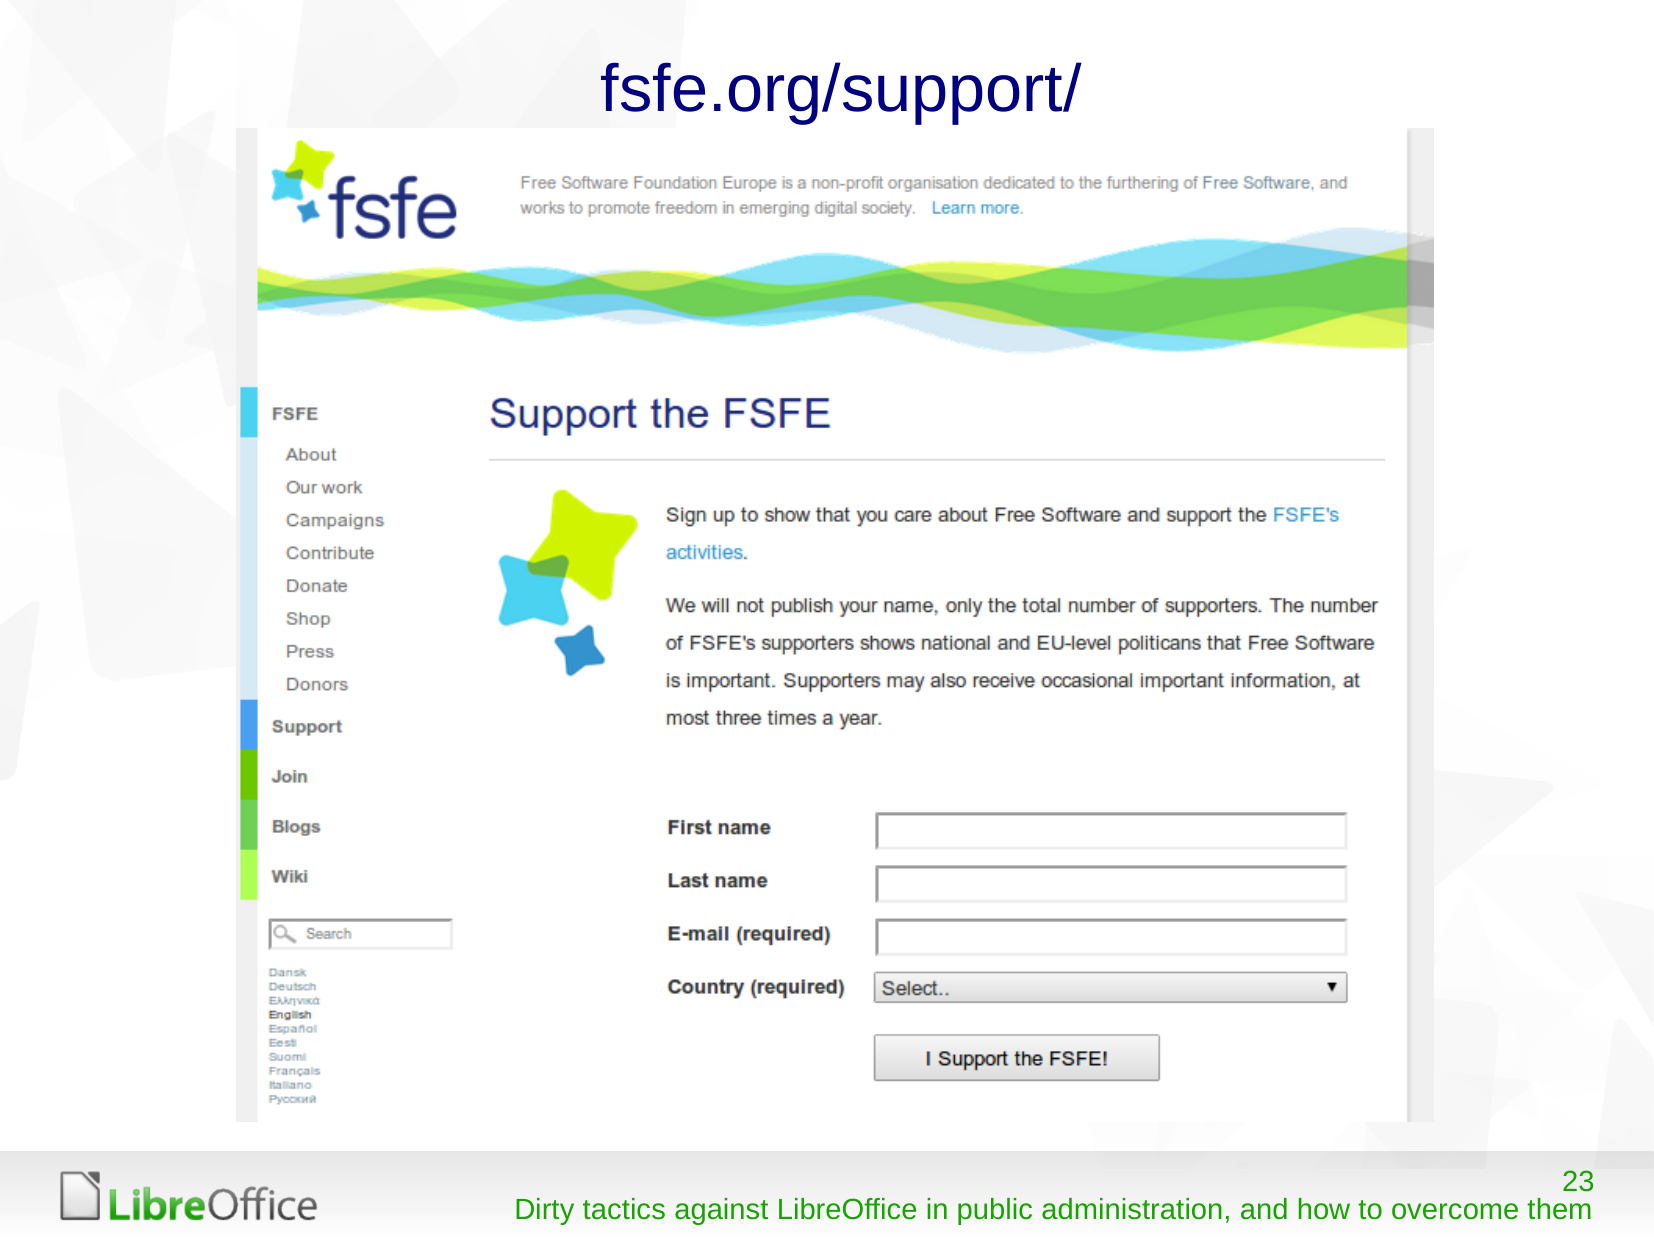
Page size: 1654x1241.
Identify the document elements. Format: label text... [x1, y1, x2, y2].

picture [41, 1152, 337, 1240]
picture [0, 0, 1654, 1169]
title fsfe.org/support/ [265, 0, 1418, 178]
